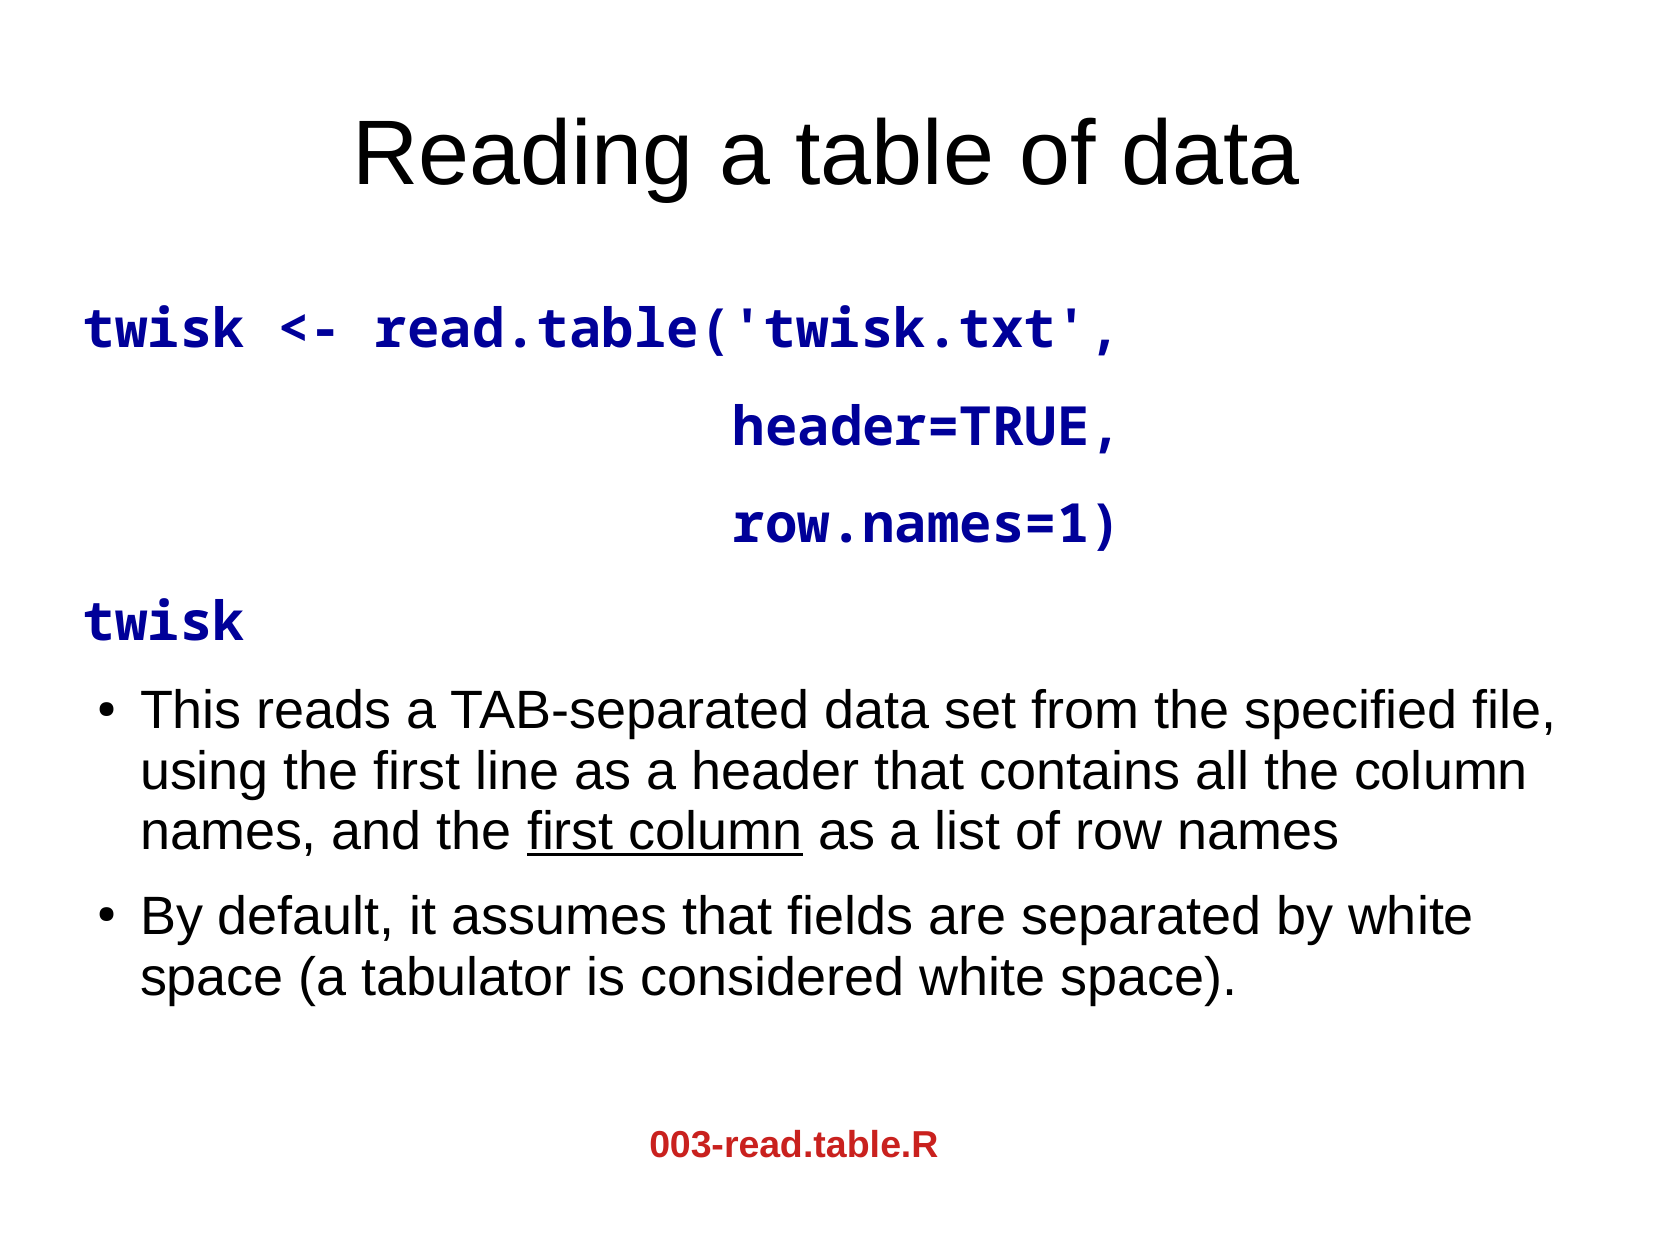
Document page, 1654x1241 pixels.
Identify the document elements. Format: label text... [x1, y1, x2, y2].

list twisk <- read.table('twisk.txt', header=TRUE, row.names=1) twisk This reads a TAB-separated data set from the specified file, using the first line as a header that contains all the column names, and the first column as a list of row names By default, it assumes that fields are separated by white space (a tabulator is considered white space). [82, 290, 1571, 1010]
text_box 003-read.table.R [401, 1116, 1187, 1173]
title Reading a table of data [82, 49, 1571, 257]
